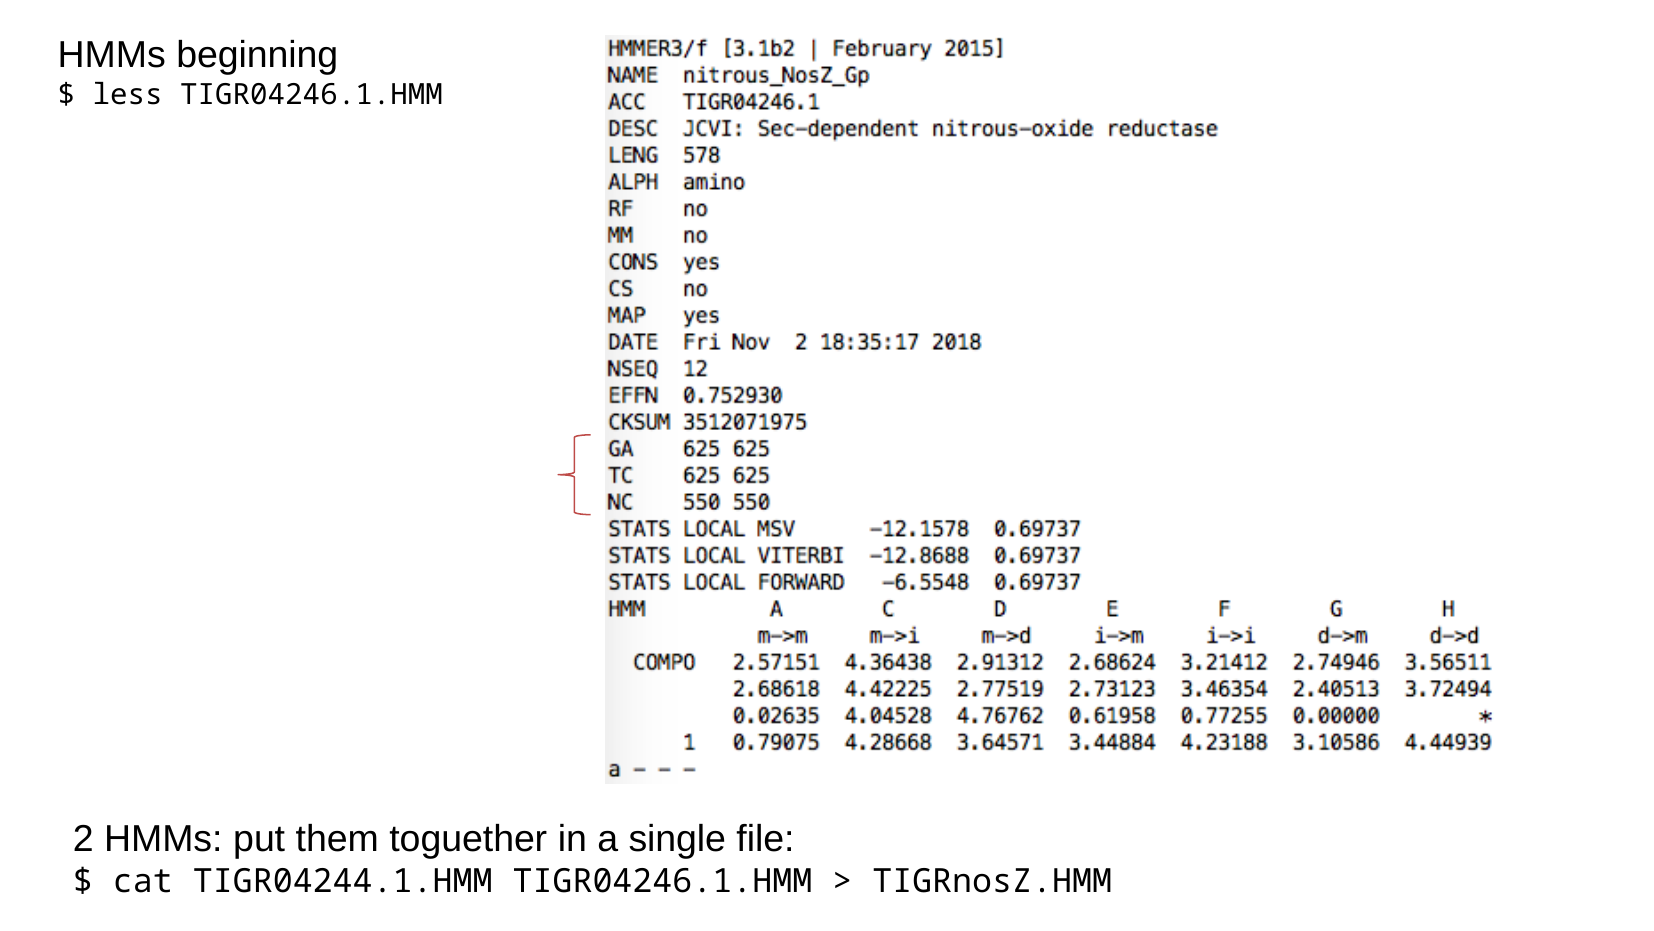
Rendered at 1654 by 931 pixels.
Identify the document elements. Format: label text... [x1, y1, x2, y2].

picture [605, 35, 1508, 784]
text_box HMMs beginning $ less TIGR04246.1.HMM [42, 22, 1052, 119]
text_box 2 HMMs: put them toguether in a single file: $ cat TIGR04244.1.HMM TIGR04246.1.HMM > TIGRnosZ.HMM [57, 806, 1206, 908]
